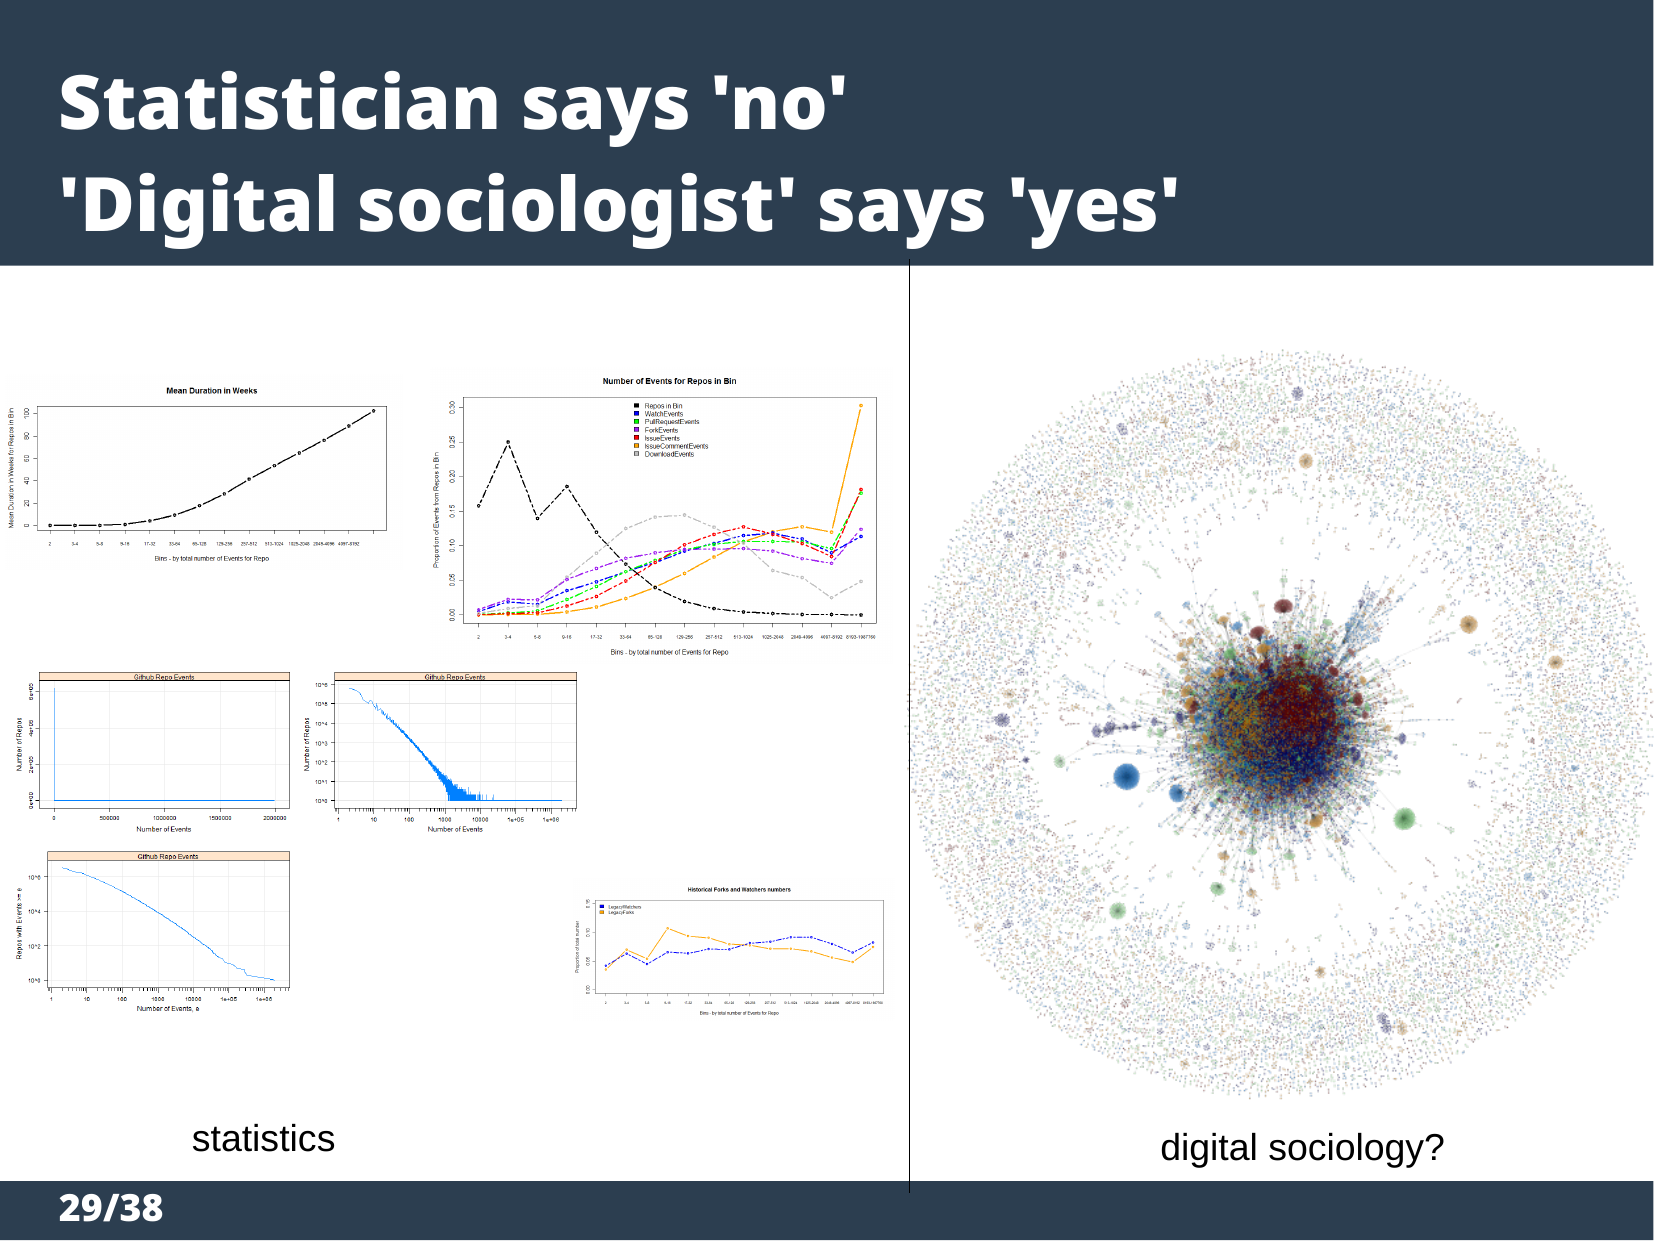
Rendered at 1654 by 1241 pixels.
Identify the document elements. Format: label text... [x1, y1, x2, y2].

text_box digital sociology? [1145, 1118, 1460, 1176]
title Statistician says 'no' 'Digital sociologist' says 'yes' [59, 49, 1595, 207]
text_box statistics [177, 1110, 351, 1168]
picture [0, 330, 909, 1119]
picture [910, 330, 1654, 1119]
